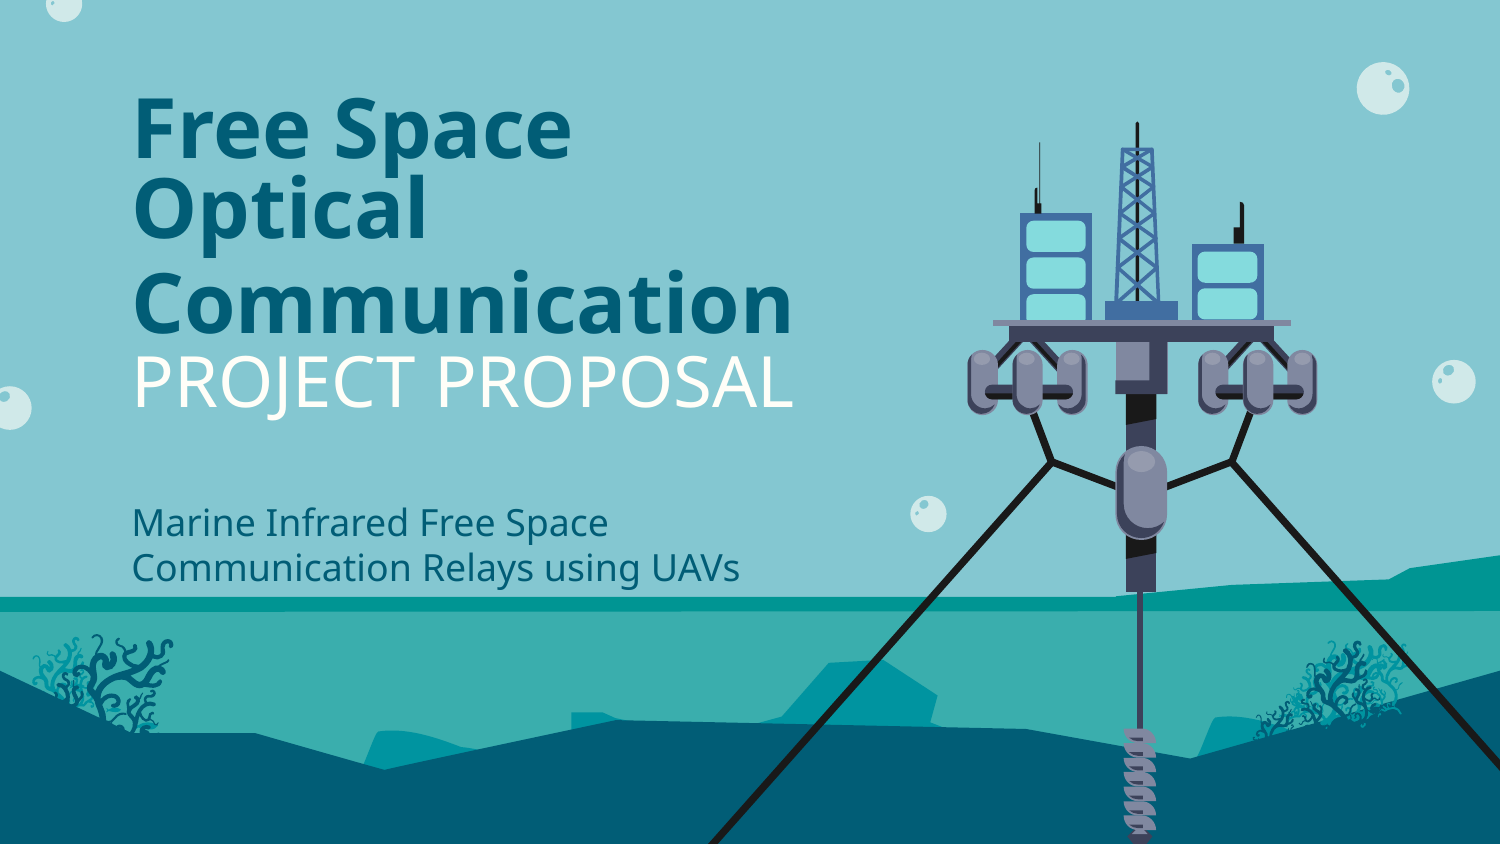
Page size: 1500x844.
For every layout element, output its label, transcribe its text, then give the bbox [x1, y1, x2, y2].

subtitle Marine Infrared Free Space Communication Relays using UAVs [116, 502, 860, 586]
text_box [708, 121, 1500, 844]
title Free Space Optical Communication PROJECT PROPOSAL [116, 104, 860, 411]
